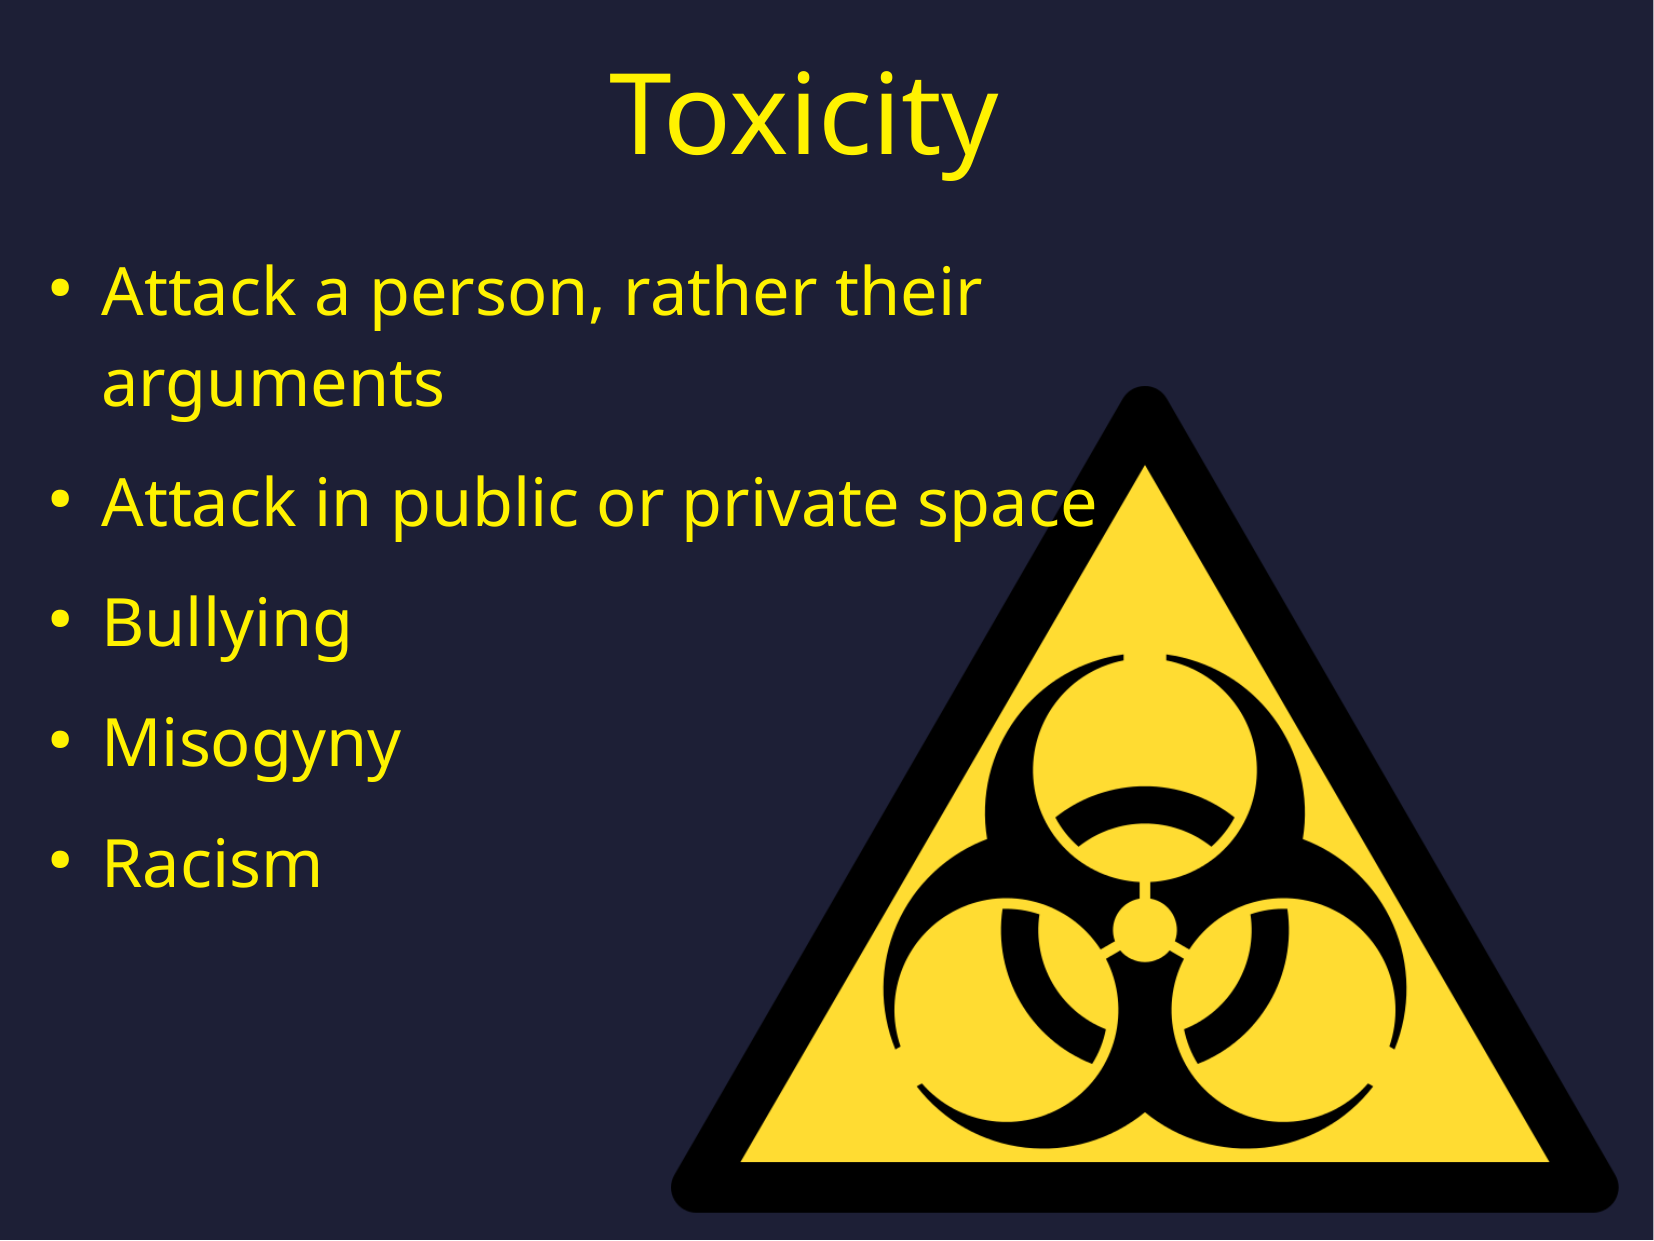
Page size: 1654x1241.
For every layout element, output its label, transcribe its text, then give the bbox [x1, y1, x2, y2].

picture [1102, 386, 1619, 1215]
list Attack a person, rather their arguments Attack in public or private space Bullying Misogyny Racism [48, 244, 1102, 1241]
text_box Toxicity [594, 27, 1124, 168]
